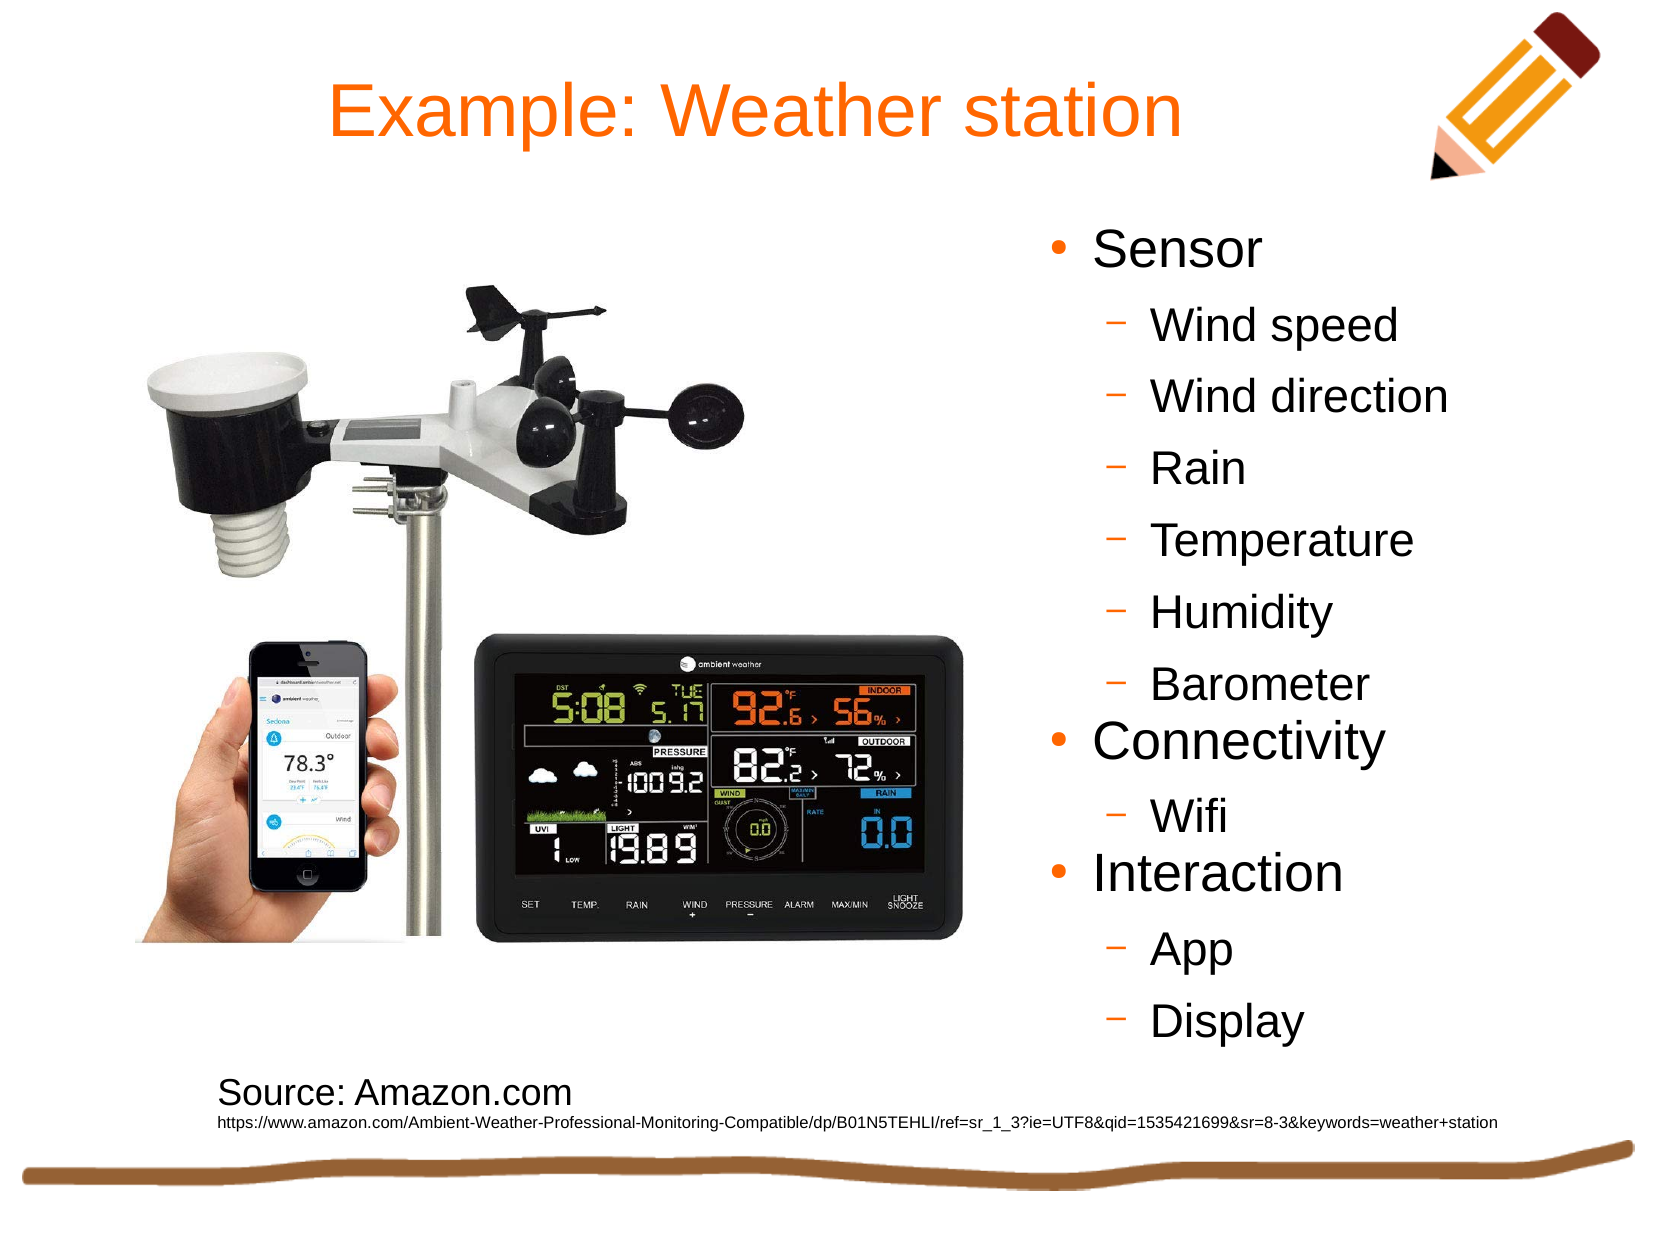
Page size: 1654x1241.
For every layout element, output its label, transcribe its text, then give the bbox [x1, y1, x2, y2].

picture [22, 1140, 1635, 1191]
list Sensor Wind speed Wind direction Rain Temperature Humidity Barometer Connectivity Wifi Interaction App Display [1035, 218, 1621, 1050]
picture [135, 284, 969, 946]
title Example: Weather station [82, 49, 1430, 172]
text_box Source: Amazon.com https://www.amazon.com/Ambient-Weather-Professional-Monitoring-Compatible/dp/B01N5TEHLI/ref=sr_1_3?ie=UTF8&qid=1535421699&sr=8-3&keywords=weather+station [202, 1064, 1516, 1141]
picture [1430, 12, 1601, 181]
